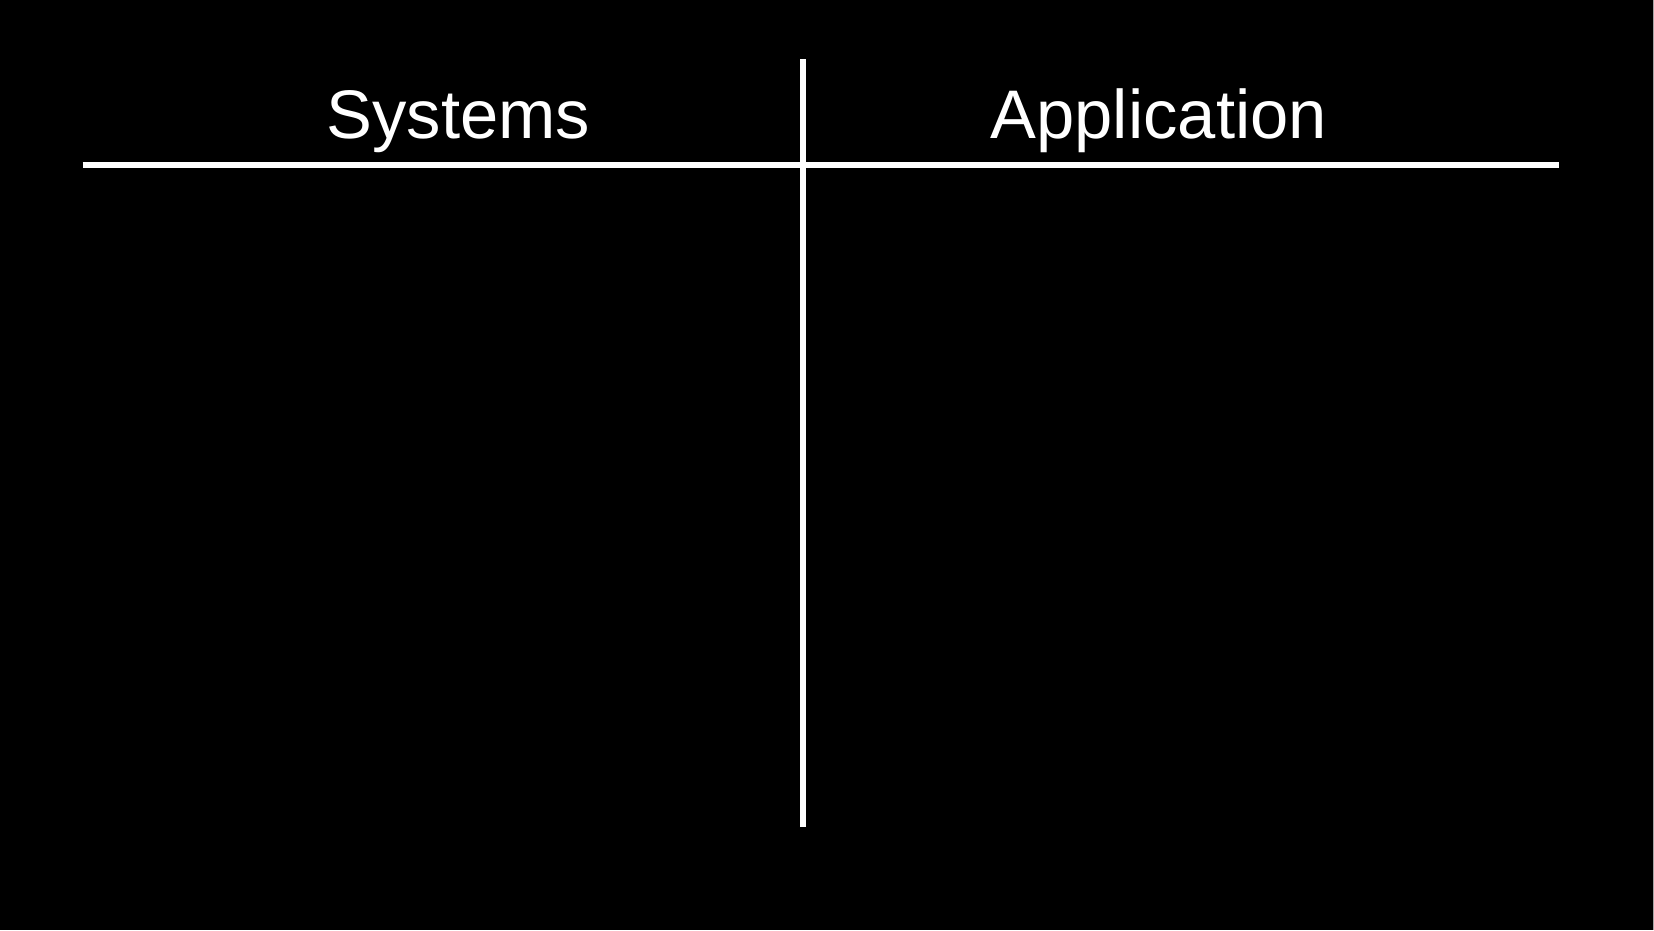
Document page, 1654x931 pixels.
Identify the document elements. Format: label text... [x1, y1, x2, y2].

title Systems Application [82, 37, 1571, 193]
title Systems Application [82, 163, 800, 193]
